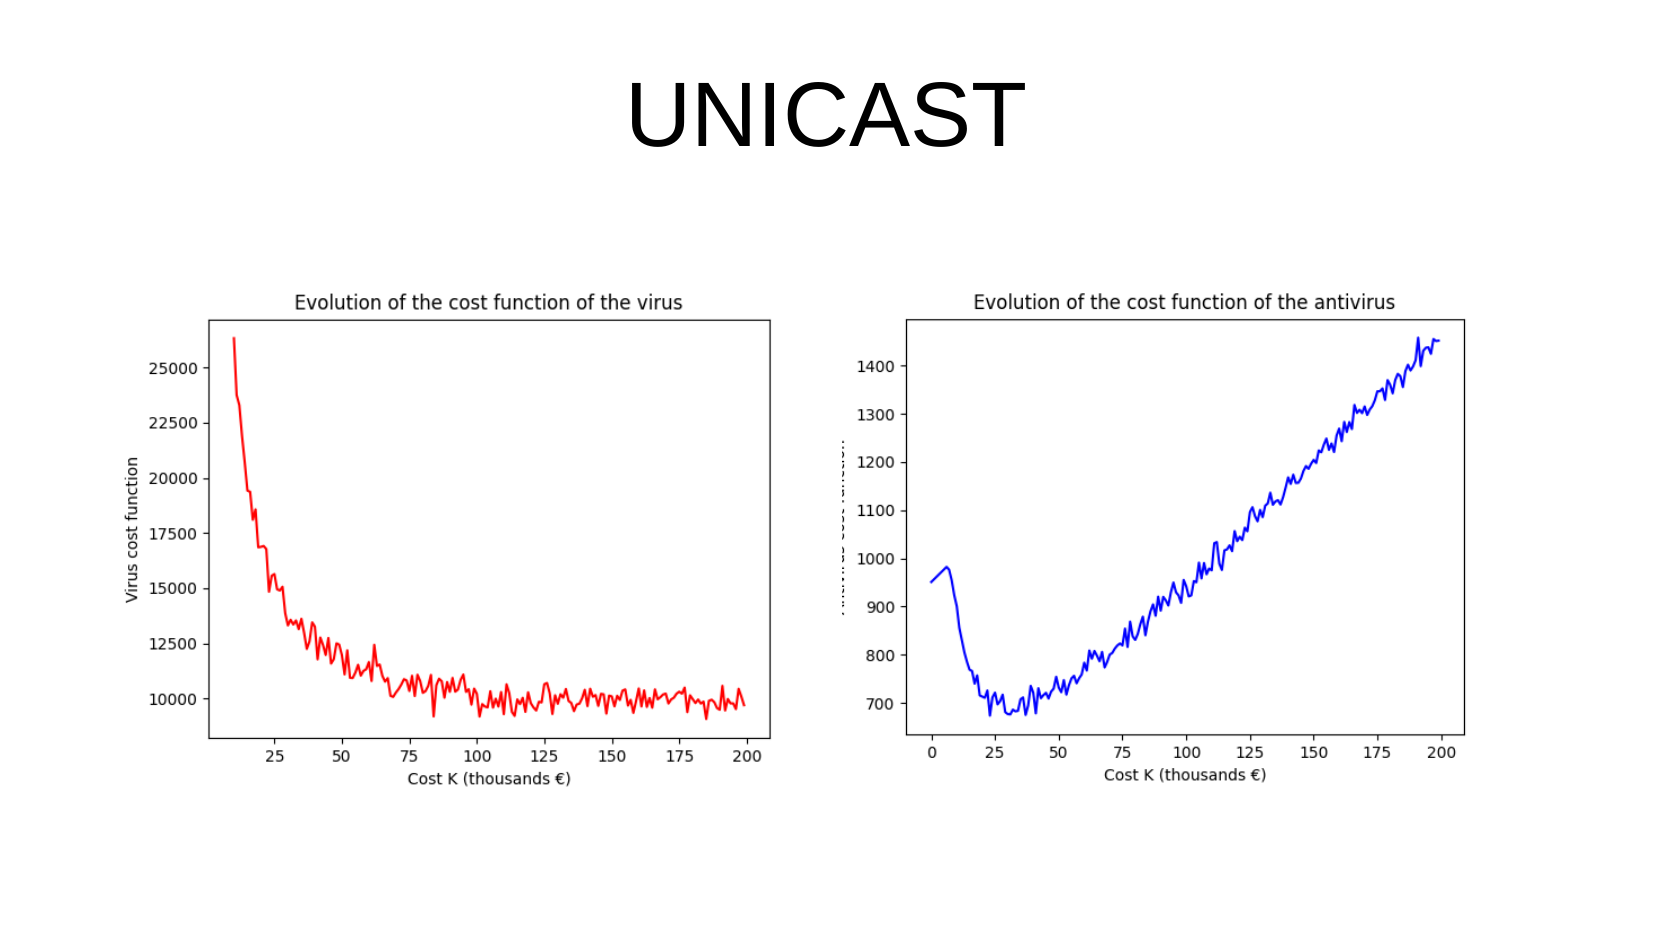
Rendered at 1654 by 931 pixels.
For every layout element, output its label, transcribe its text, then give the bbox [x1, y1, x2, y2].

title UNICAST [82, 37, 1571, 193]
picture [118, 254, 1536, 798]
